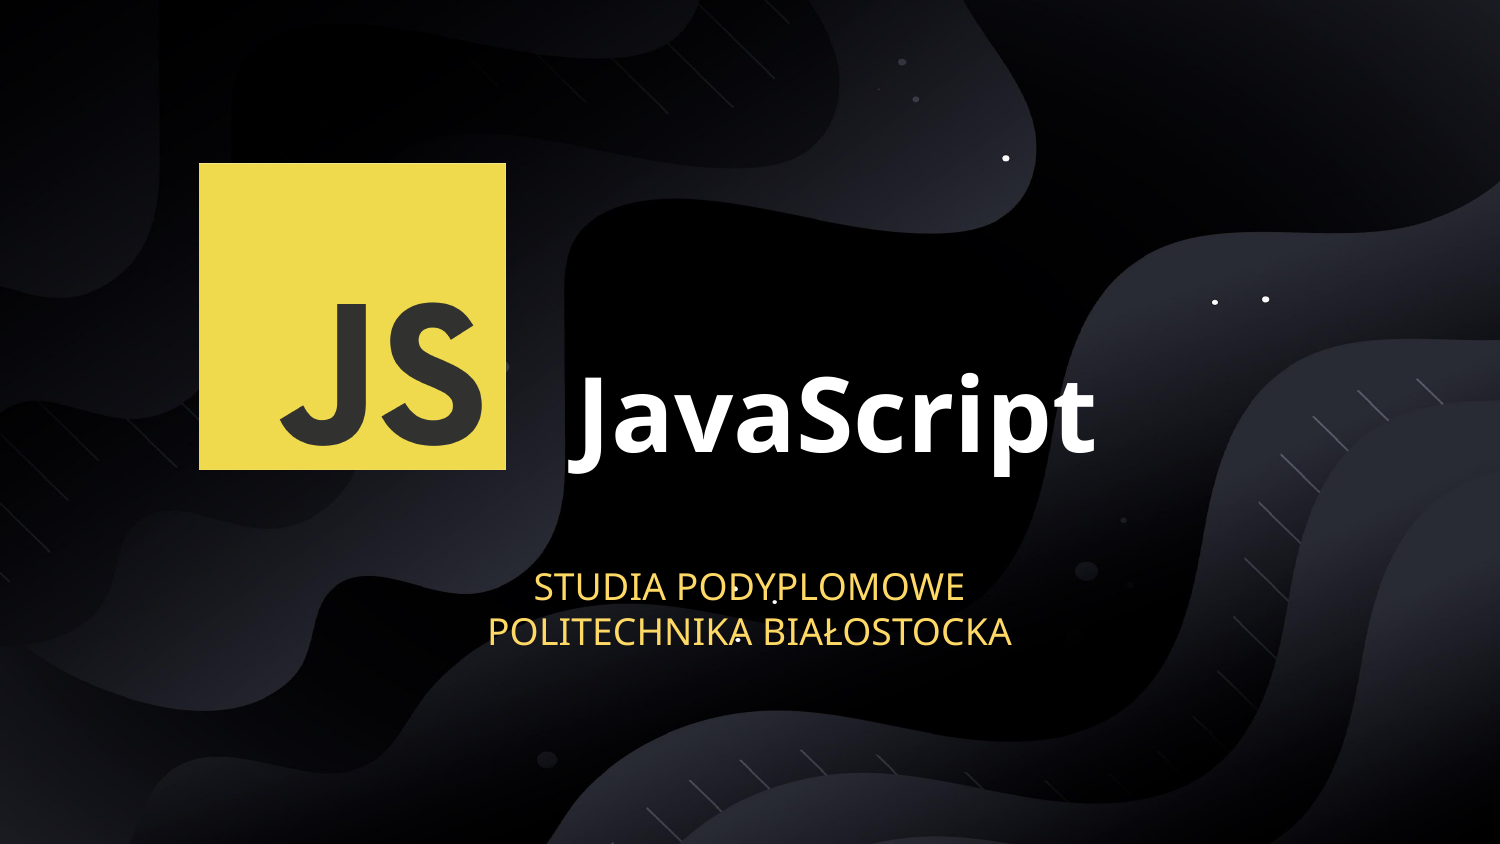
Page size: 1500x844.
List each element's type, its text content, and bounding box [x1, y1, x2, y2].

title STUDIA PODYPLOMOWE POLITECHNIKA BIAŁOSTOCKA [309, 546, 1191, 668]
picture [0, 0, 1500, 844]
text_box JavaScript [1010, 406, 1031, 440]
text_box JavaScript [569, 340, 1290, 470]
